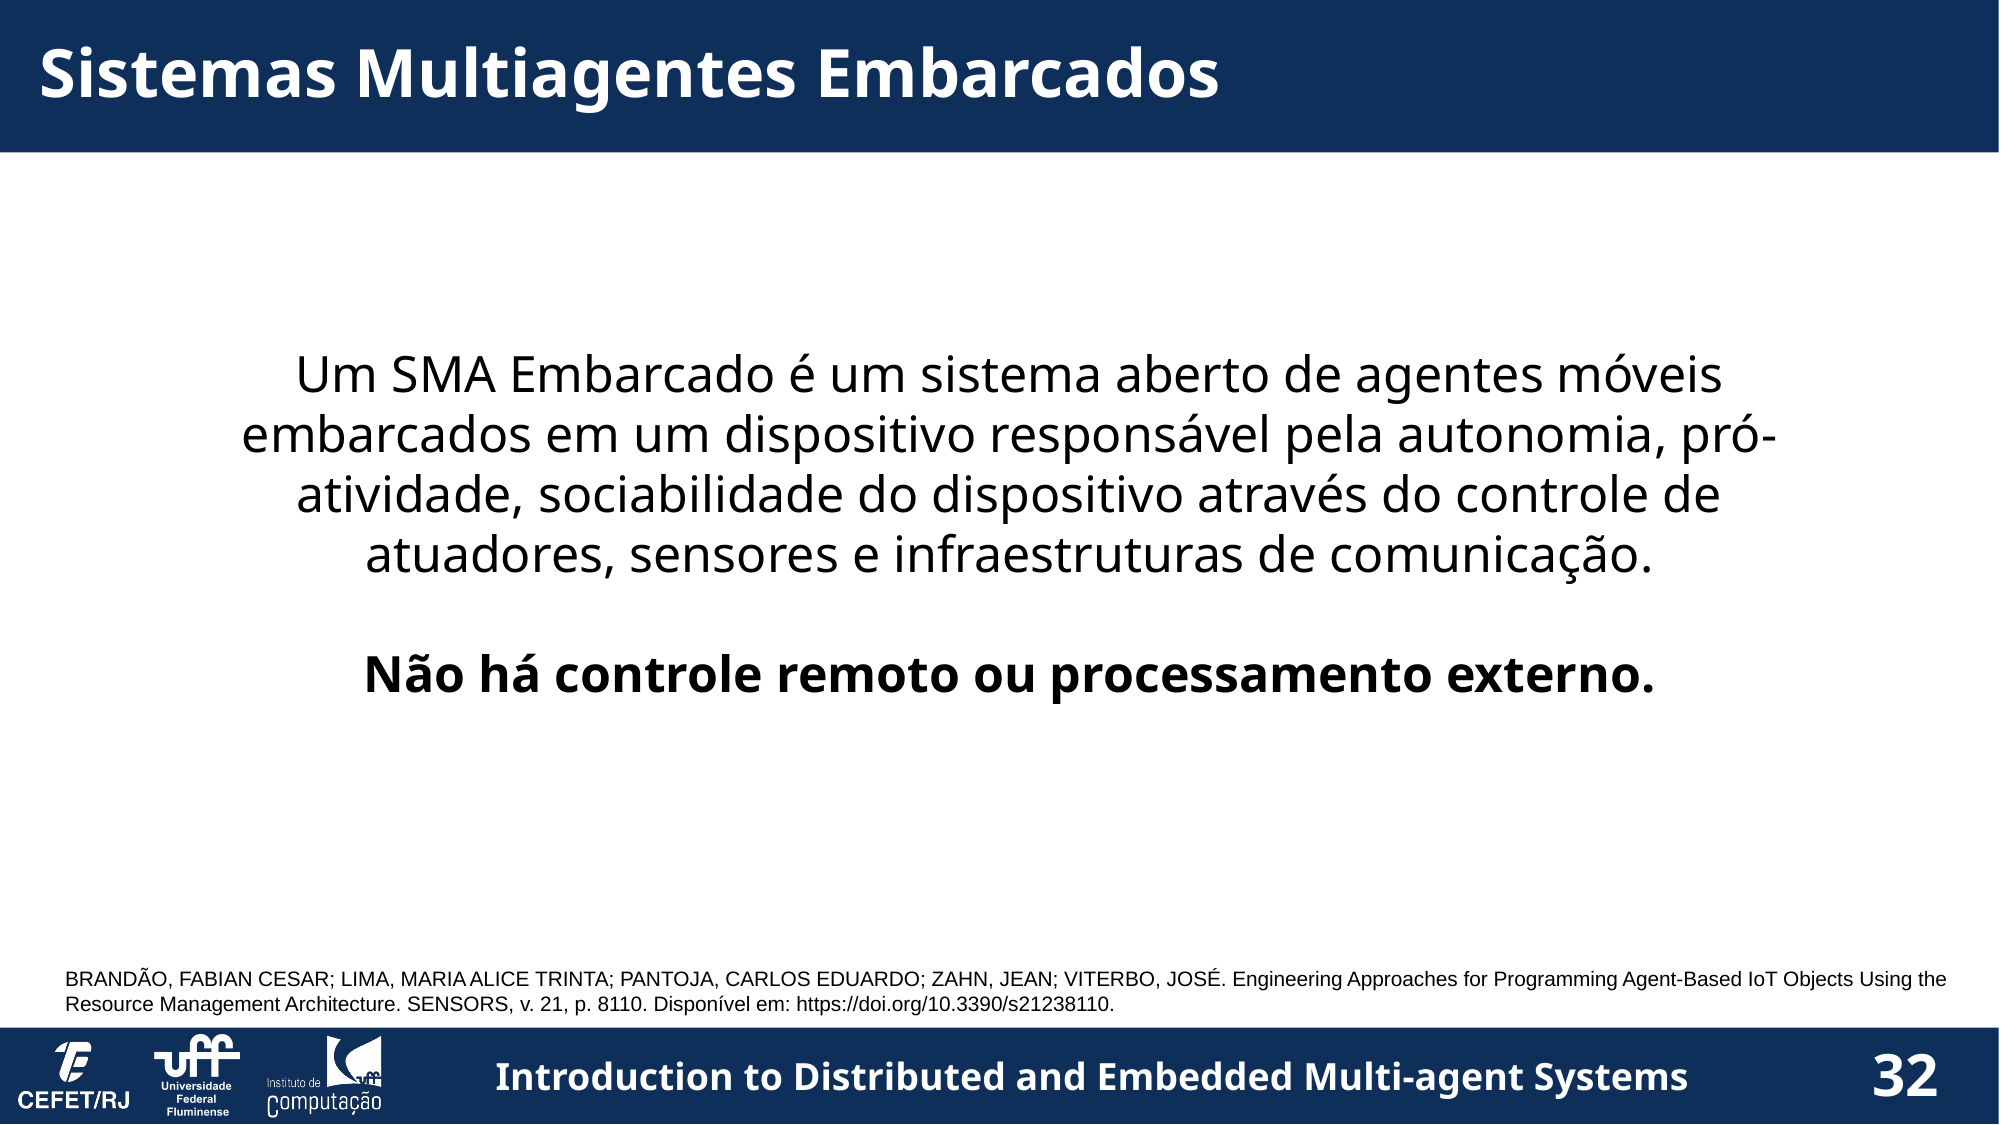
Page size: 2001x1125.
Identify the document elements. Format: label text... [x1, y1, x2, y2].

text_box BRANDÃO, FABIAN CESAR; LIMA, MARIA ALICE TRINTA; PANTOJA, CARLOS EDUARDO; ZAHN, JEAN; VITERBO, JOSÉ. Engineering Approaches for Programming Agent-Based IoT Objects Using the Resource Management Architecture. SENSORS, v. 21, p. 8110. Disponível em: https://doi.org/10.3390/s21238110. [50, 958, 1970, 1024]
picture [265, 1033, 383, 1118]
text_box Um SMA Embarcado é um sistema aberto de agentes móveis embarcados em um dispositivo responsável pela autonomia, pró-atividade, sociabilidade do dispositivo através do controle de atuadores, sensores e infraestruturas de comunicação. Não há controle remoto ou processamento externo. [183, 334, 1837, 890]
picture [18, 1021, 129, 1125]
text_box Sistemas Multiagentes Embarcados [25, 23, 1999, 119]
picture [153, 1033, 241, 1121]
